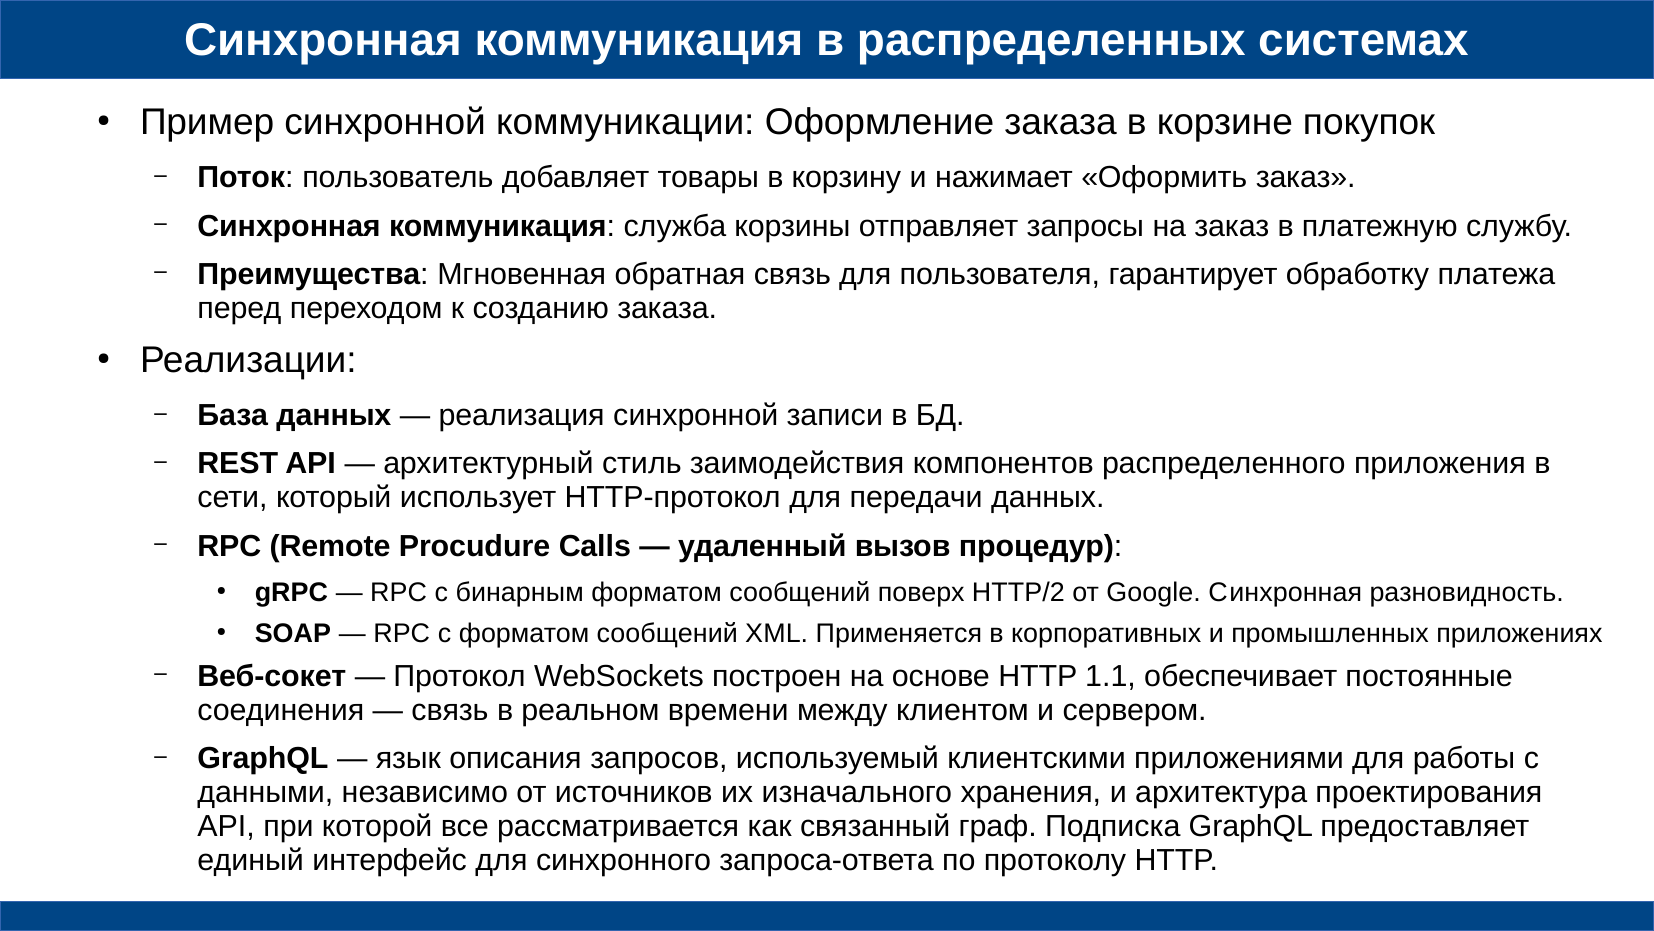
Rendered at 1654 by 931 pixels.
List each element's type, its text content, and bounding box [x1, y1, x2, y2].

list Пример синхронной коммуникации: Оформление заказа в корзине покупок Поток: пользователь добавляет товары в корзину и нажимает «Оформить заказ». Синхронная коммуникация: служба корзины отправляет запросы на заказ в платежную службу. Преимущества: Мгновенная обратная связь для пользователя, гарантирует обработку платежа перед переходом к созданию заказа. Реализации: База данных — реализация синхронной записи в БД. REST API — архитектурный стиль заимодействия компонентов распределенного приложения в сети, который использует HTTP-протокол для передачи данных. RPC (Remote Procudure Calls — удаленный вызов процедур): gRPC — RPC с бинарным форматом сообщений поверх HTTP/2 от Google. Синхронная разновидность. SOAP — RPC с форматом сообщений XML. Применяется в корпоративных и промышленных приложениях Веб-сокет — Протокол WebSockets построен на основе HTTP 1.1, обеспечивает постоянные соединения — связь в реальном времени между клиентом и сервером. GraphQL — язык описания запросов, используемый клиентскими приложениями для работы с данными, независимо от источников их изначального хранения, и архитектура проектирования API, при которой все рассматривается как связанный граф. Подписка GraphQL предоставляет единый интерфейс для синхронного запроса-ответа по протоколу HTTP. [82, 101, 1606, 886]
title Синхронная коммуникация в распределенных системах [0, 0, 1654, 79]
